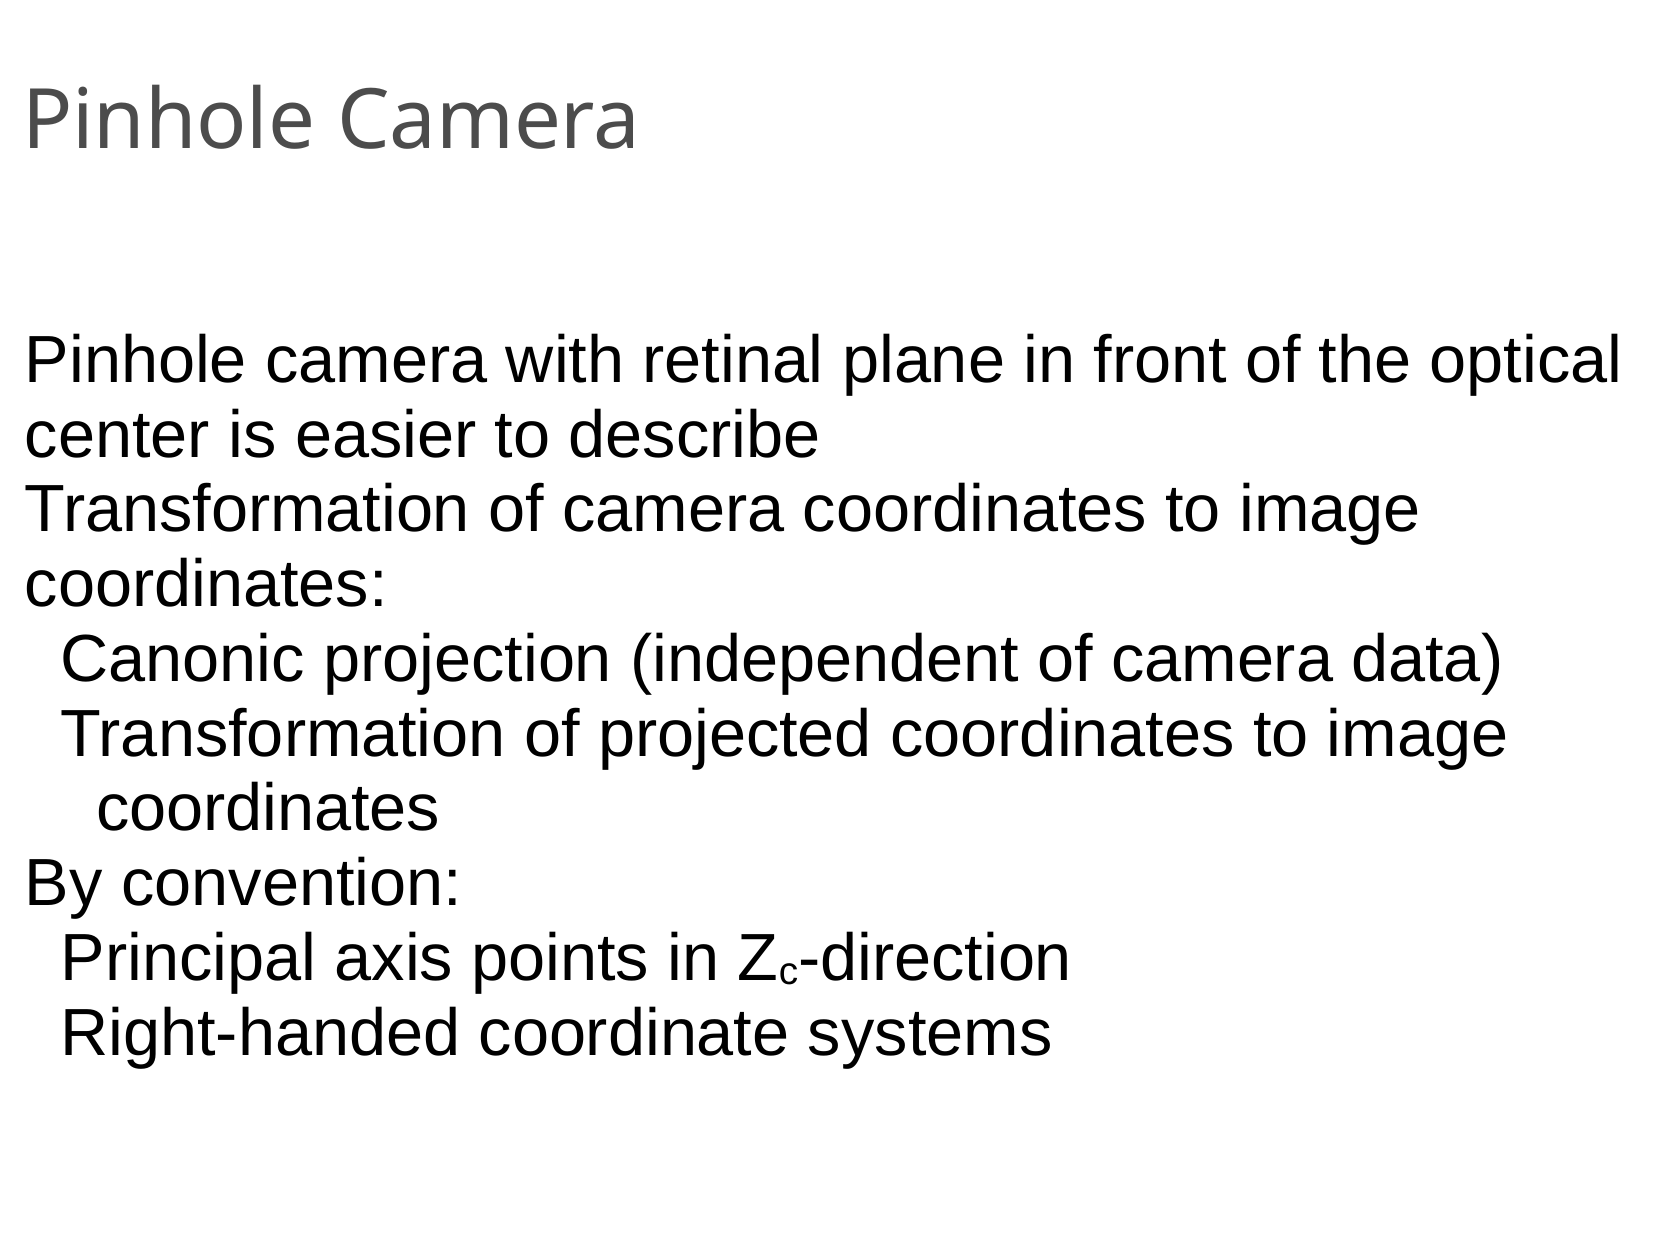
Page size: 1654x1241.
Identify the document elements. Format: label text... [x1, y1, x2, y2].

subtitle Pinhole camera with retinal plane in front of the optical center is easier to describe Transformation of camera coordinates to image coordinates: Canonic projection (independent of camera data) Transformation of projected coordinates to image coordinates By convention: Principal axis points in Zc-direction Right-handed coordinate systems [25, 233, 1654, 1158]
title Pinhole Camera [22, 26, 1654, 205]
